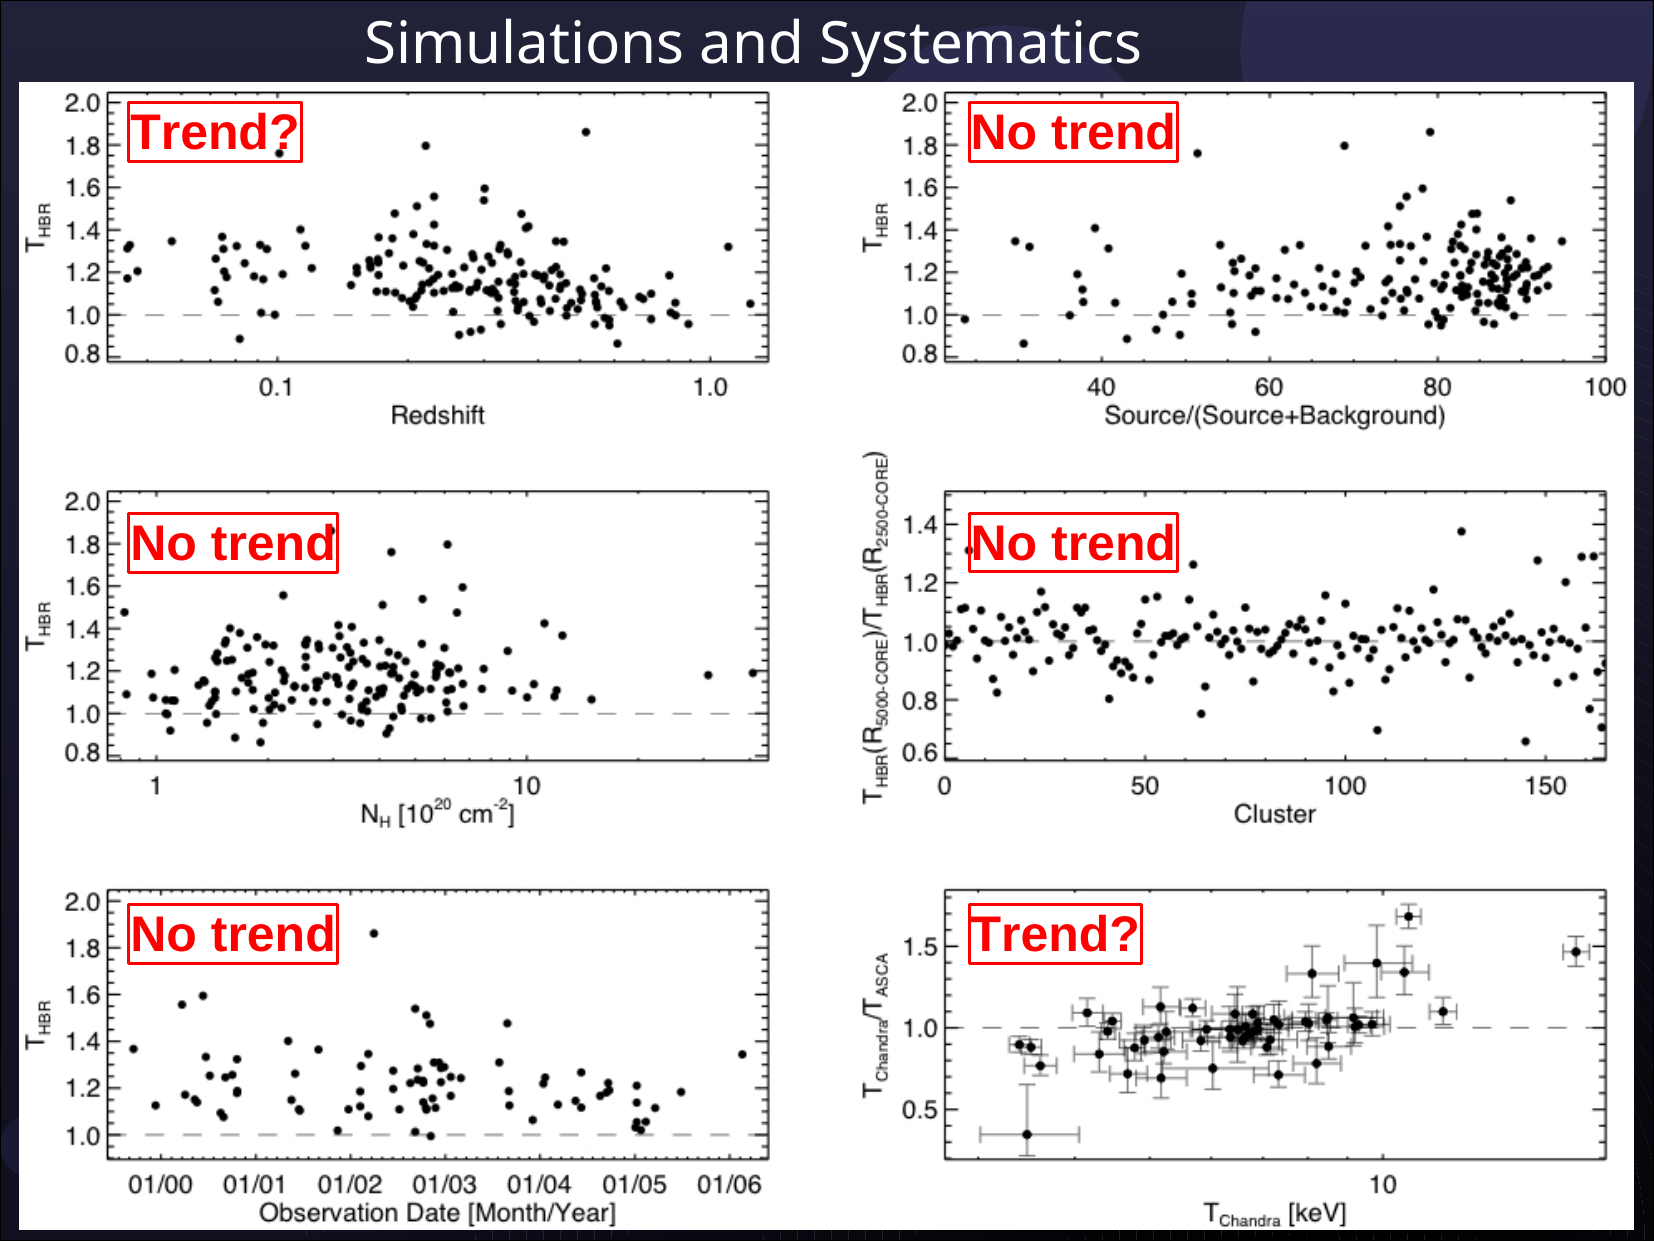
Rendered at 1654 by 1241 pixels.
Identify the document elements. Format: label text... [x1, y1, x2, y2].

text_box No trend [128, 904, 334, 964]
text_box No trend [969, 513, 1174, 572]
text_box Simulations and Systematics [358, 0, 1296, 82]
picture [19, 82, 1634, 1230]
text_box No trend [969, 102, 1174, 162]
text_box Trend? [128, 102, 298, 162]
text_box No trend [128, 513, 334, 573]
text_box Trend? [969, 904, 1139, 964]
